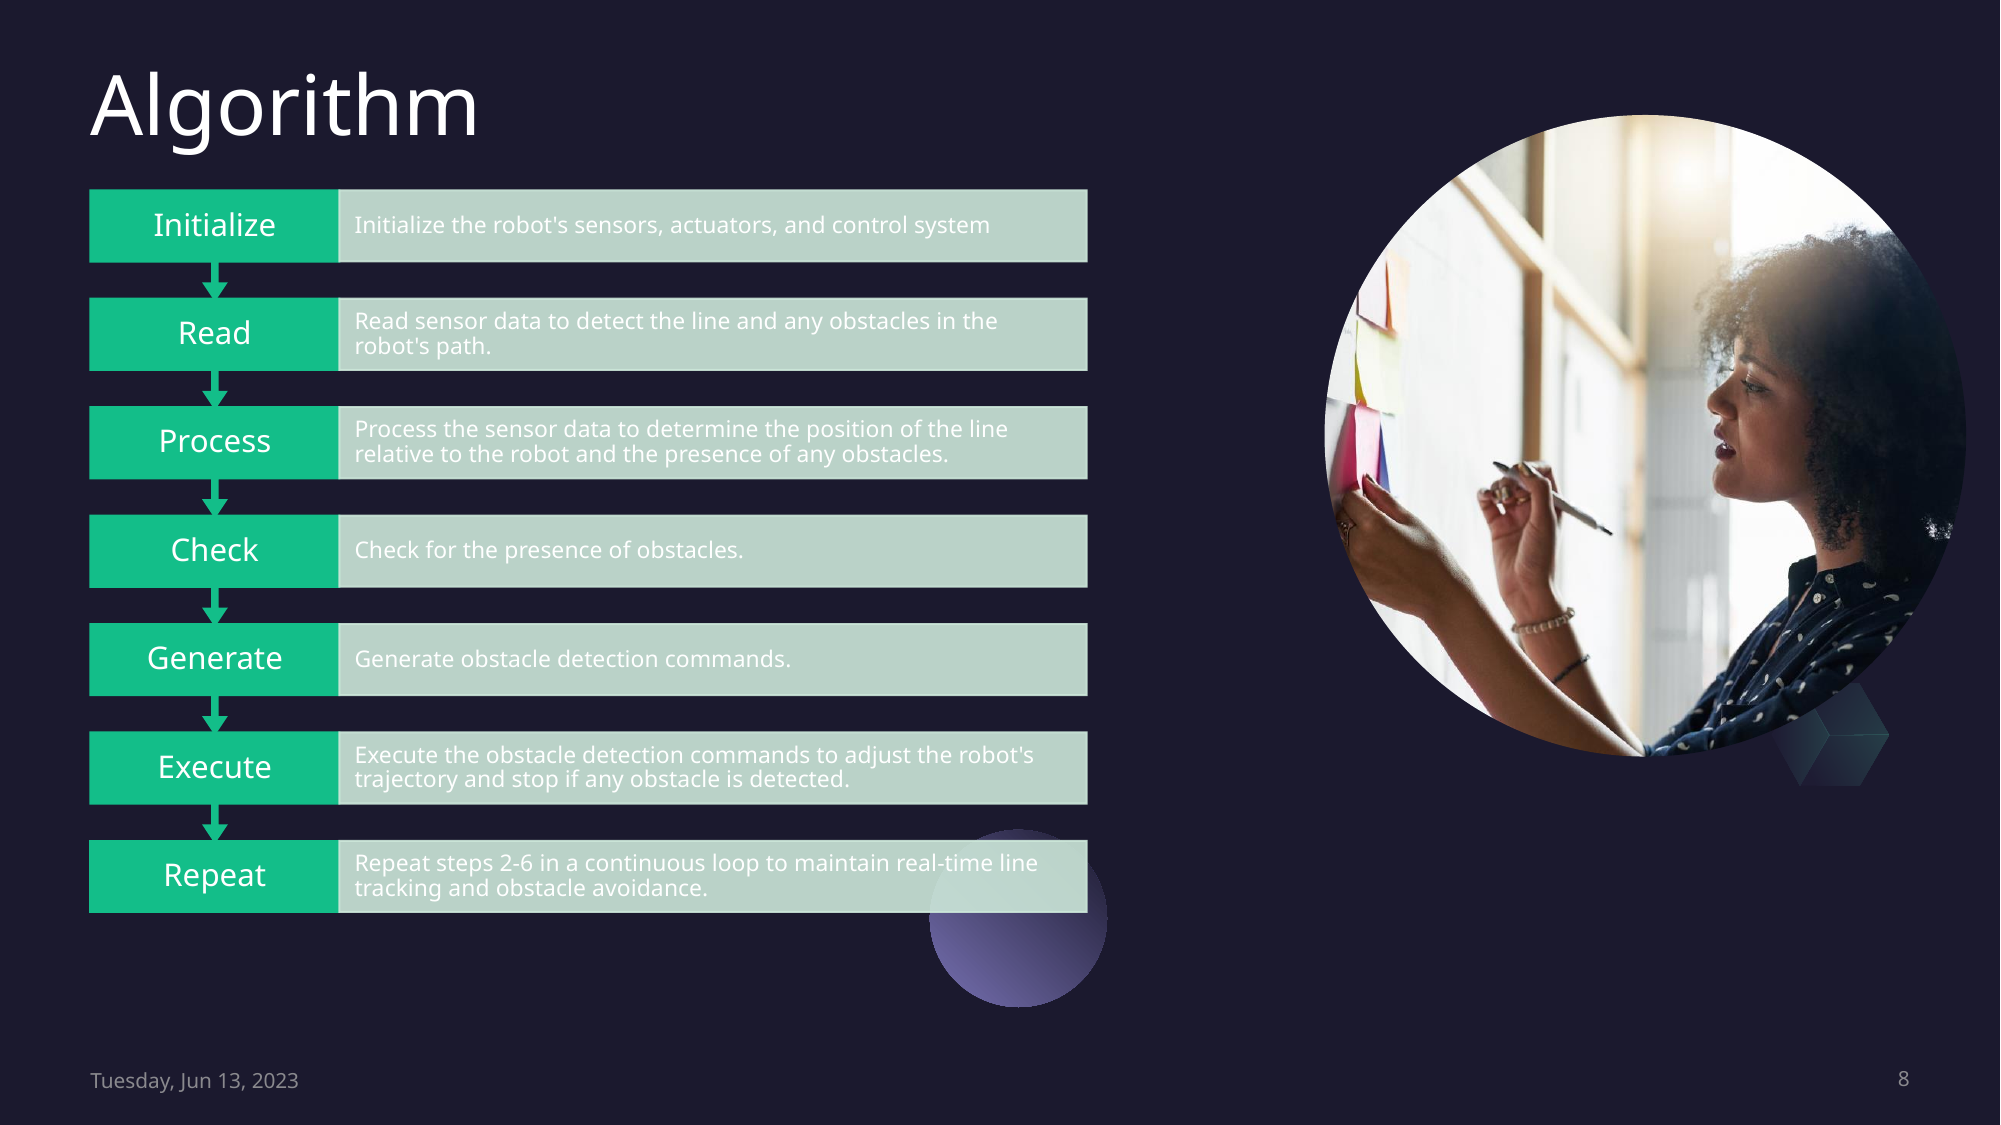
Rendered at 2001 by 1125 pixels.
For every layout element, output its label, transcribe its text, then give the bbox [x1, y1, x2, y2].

text_box Repeat steps 2-6 in a continuous loop to maintain real-time line tracking and obstacle avoidance. [339, 840, 1087, 912]
text_box Generate obstacle detection commands. [339, 624, 1087, 696]
text_box Execute the obstacle detection commands to adjust the robot's trajectory and stop if any obstacle is detected. [339, 732, 1087, 804]
text_box Execute [90, 732, 339, 842]
title Algorithm [90, 32, 676, 153]
slide_number <number> [1632, 1067, 1910, 1093]
text_box Read sensor data to detect the line and any obstacles in the robot's path. [339, 298, 1087, 370]
text_box Generate [90, 624, 339, 734]
text_box Check for the presence of obstacles. [339, 515, 1087, 587]
text_box [1324, 114, 1967, 757]
text_box Initialize the robot's sensors, actuators, and control system [339, 190, 1087, 262]
text_box Initialize [90, 190, 339, 300]
text_box Process [90, 407, 339, 517]
text_box Process the sensor data to determine the position of the line relative to the robot and the presence of any obstacles. [339, 407, 1087, 479]
text_box Read [90, 298, 339, 409]
slide_number Tuesday, Jun 13, 2023 [90, 1067, 522, 1093]
text_box Check [90, 515, 339, 626]
text_box Repeat [90, 840, 339, 912]
